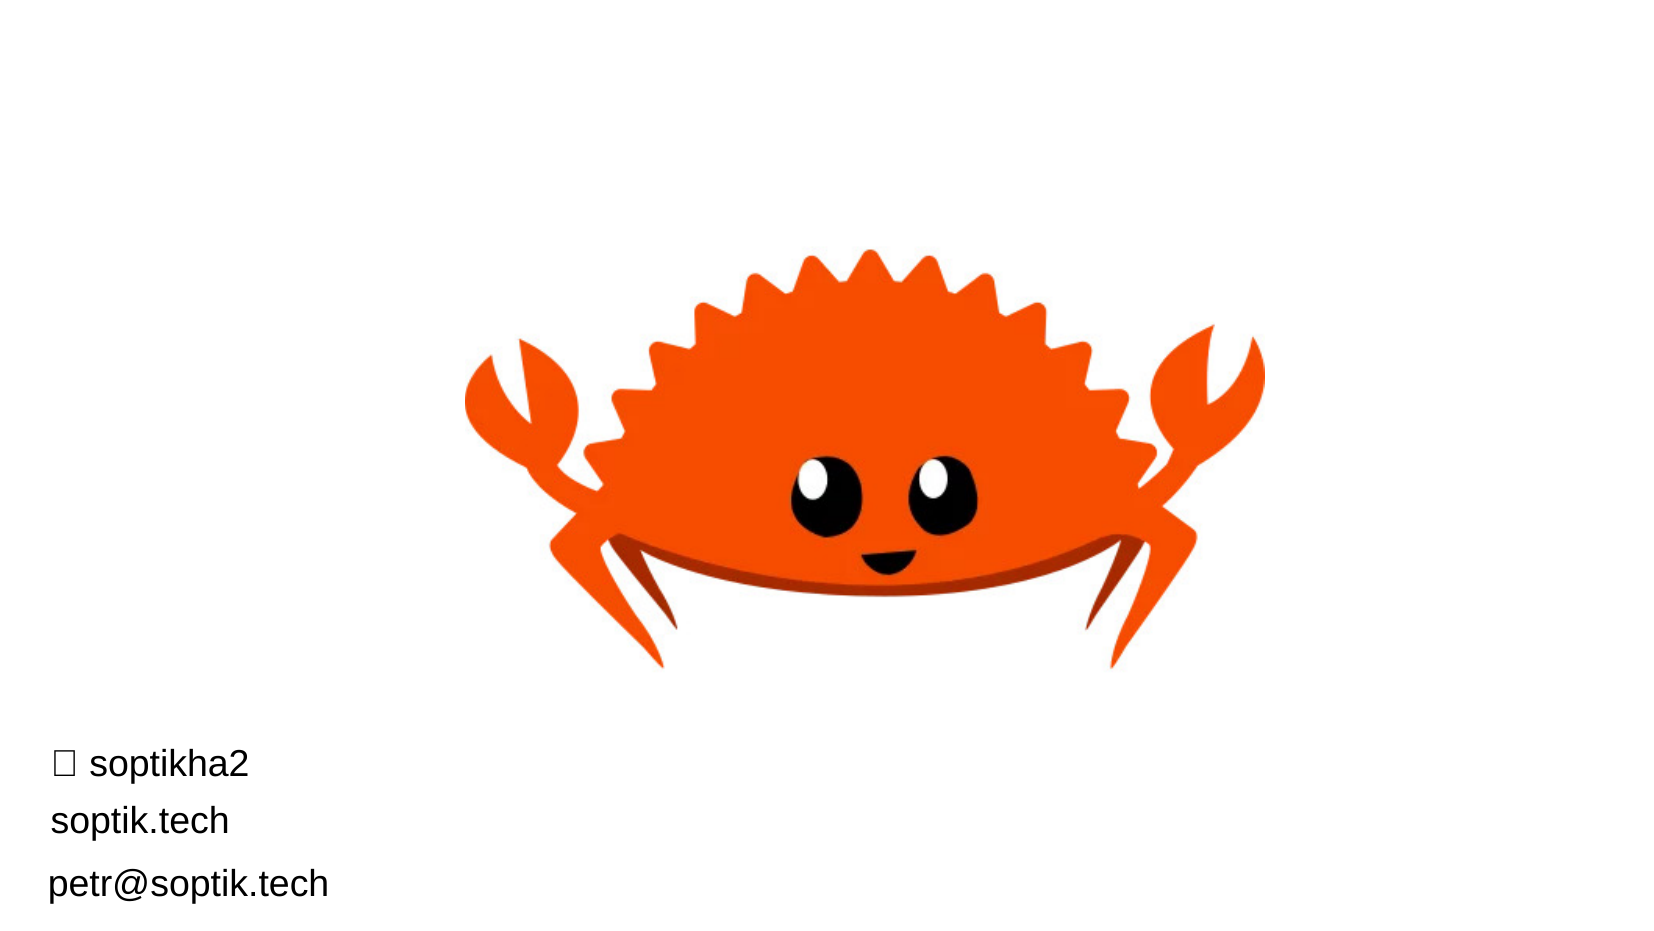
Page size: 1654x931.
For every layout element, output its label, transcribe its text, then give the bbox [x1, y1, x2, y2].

picture [465, 59, 1265, 860]
text_box petr@soptik.tech [33, 855, 379, 931]
text_box soptik.tech [35, 792, 306, 849]
text_box  soptikha2 [35, 735, 306, 792]
